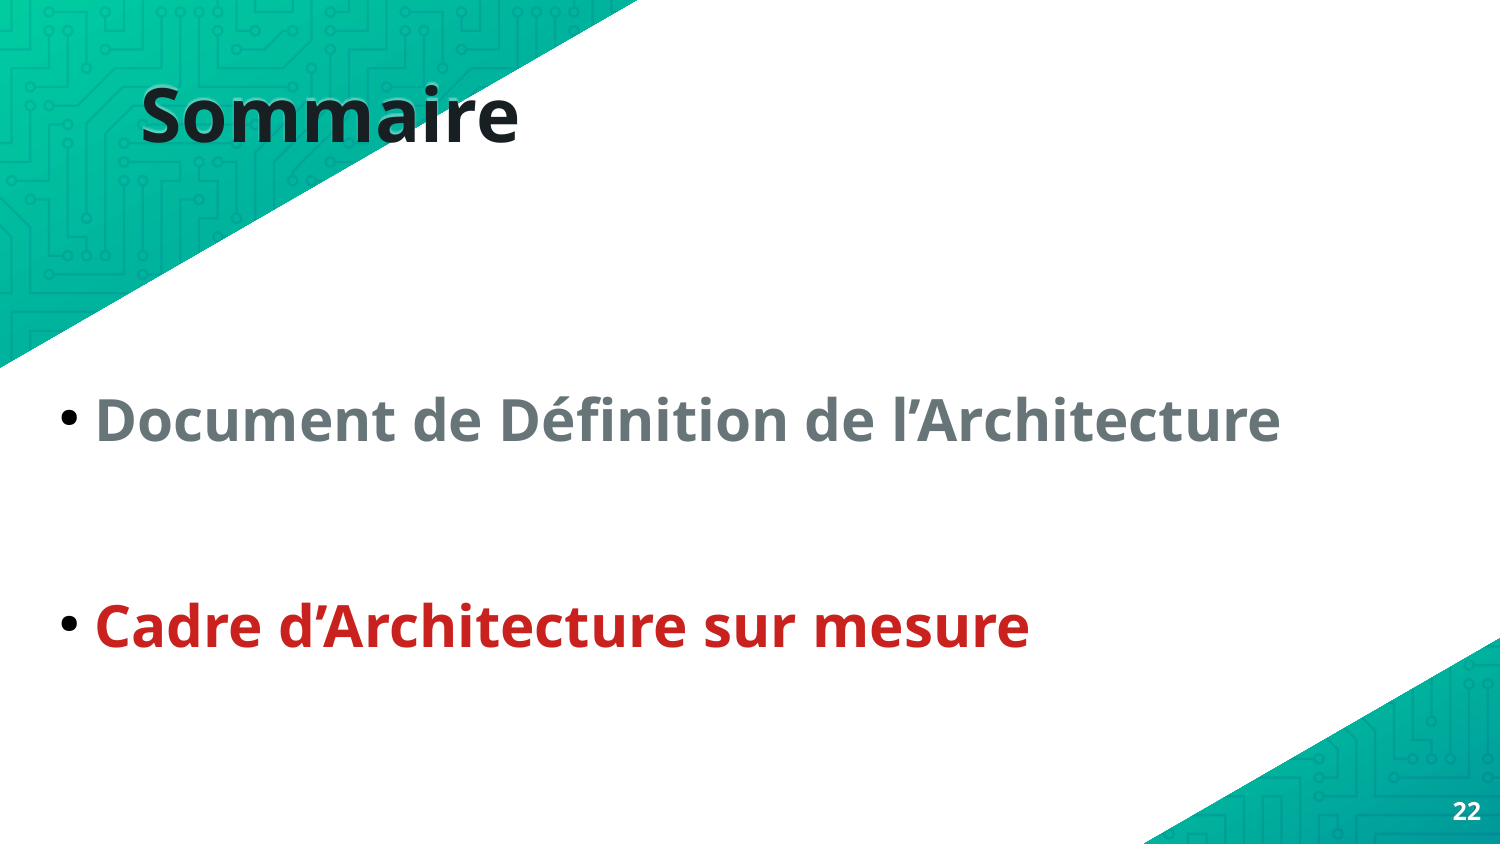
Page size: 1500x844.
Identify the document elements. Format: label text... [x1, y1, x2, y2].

list Document de Définition de l’Architecture Cadre d’Architecture sur mesure [59, 367, 1465, 787]
slide_number <numéro> [1391, 779, 1482, 844]
title Sommaire [140, 78, 1360, 160]
